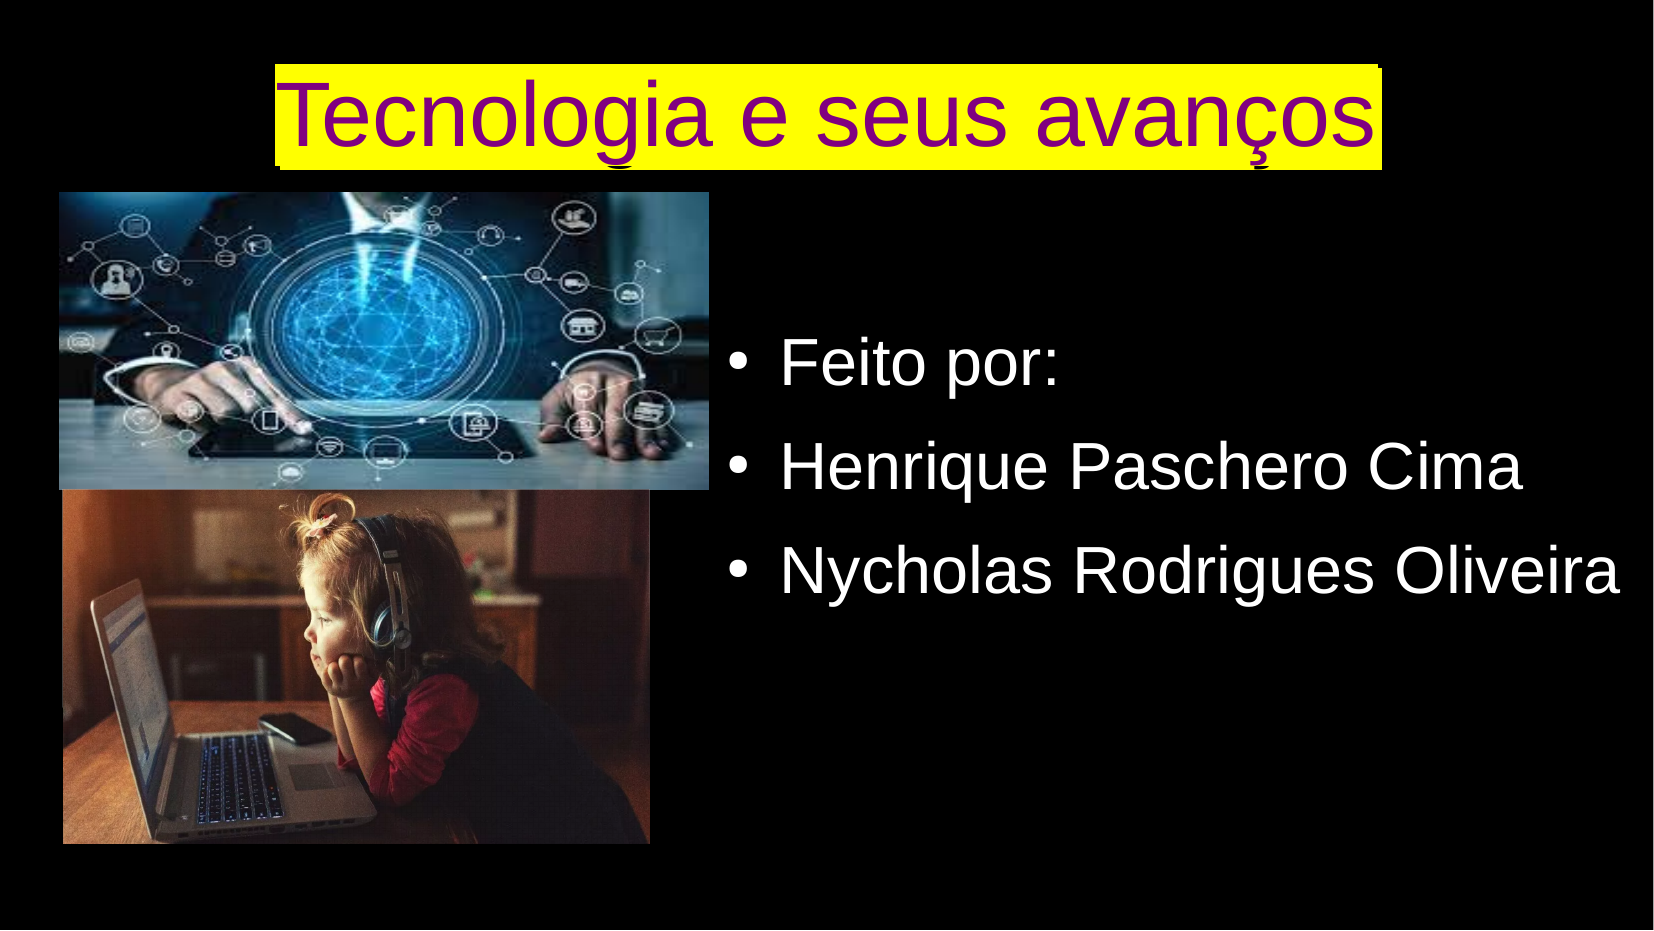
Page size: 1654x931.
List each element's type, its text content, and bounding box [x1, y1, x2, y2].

picture [59, 192, 709, 844]
title Tecnologia e seus avanços [82, 37, 1571, 193]
list Feito por: Henrique Paschero Cima Nycholas Rodrigues Oliveira [708, 324, 1654, 658]
